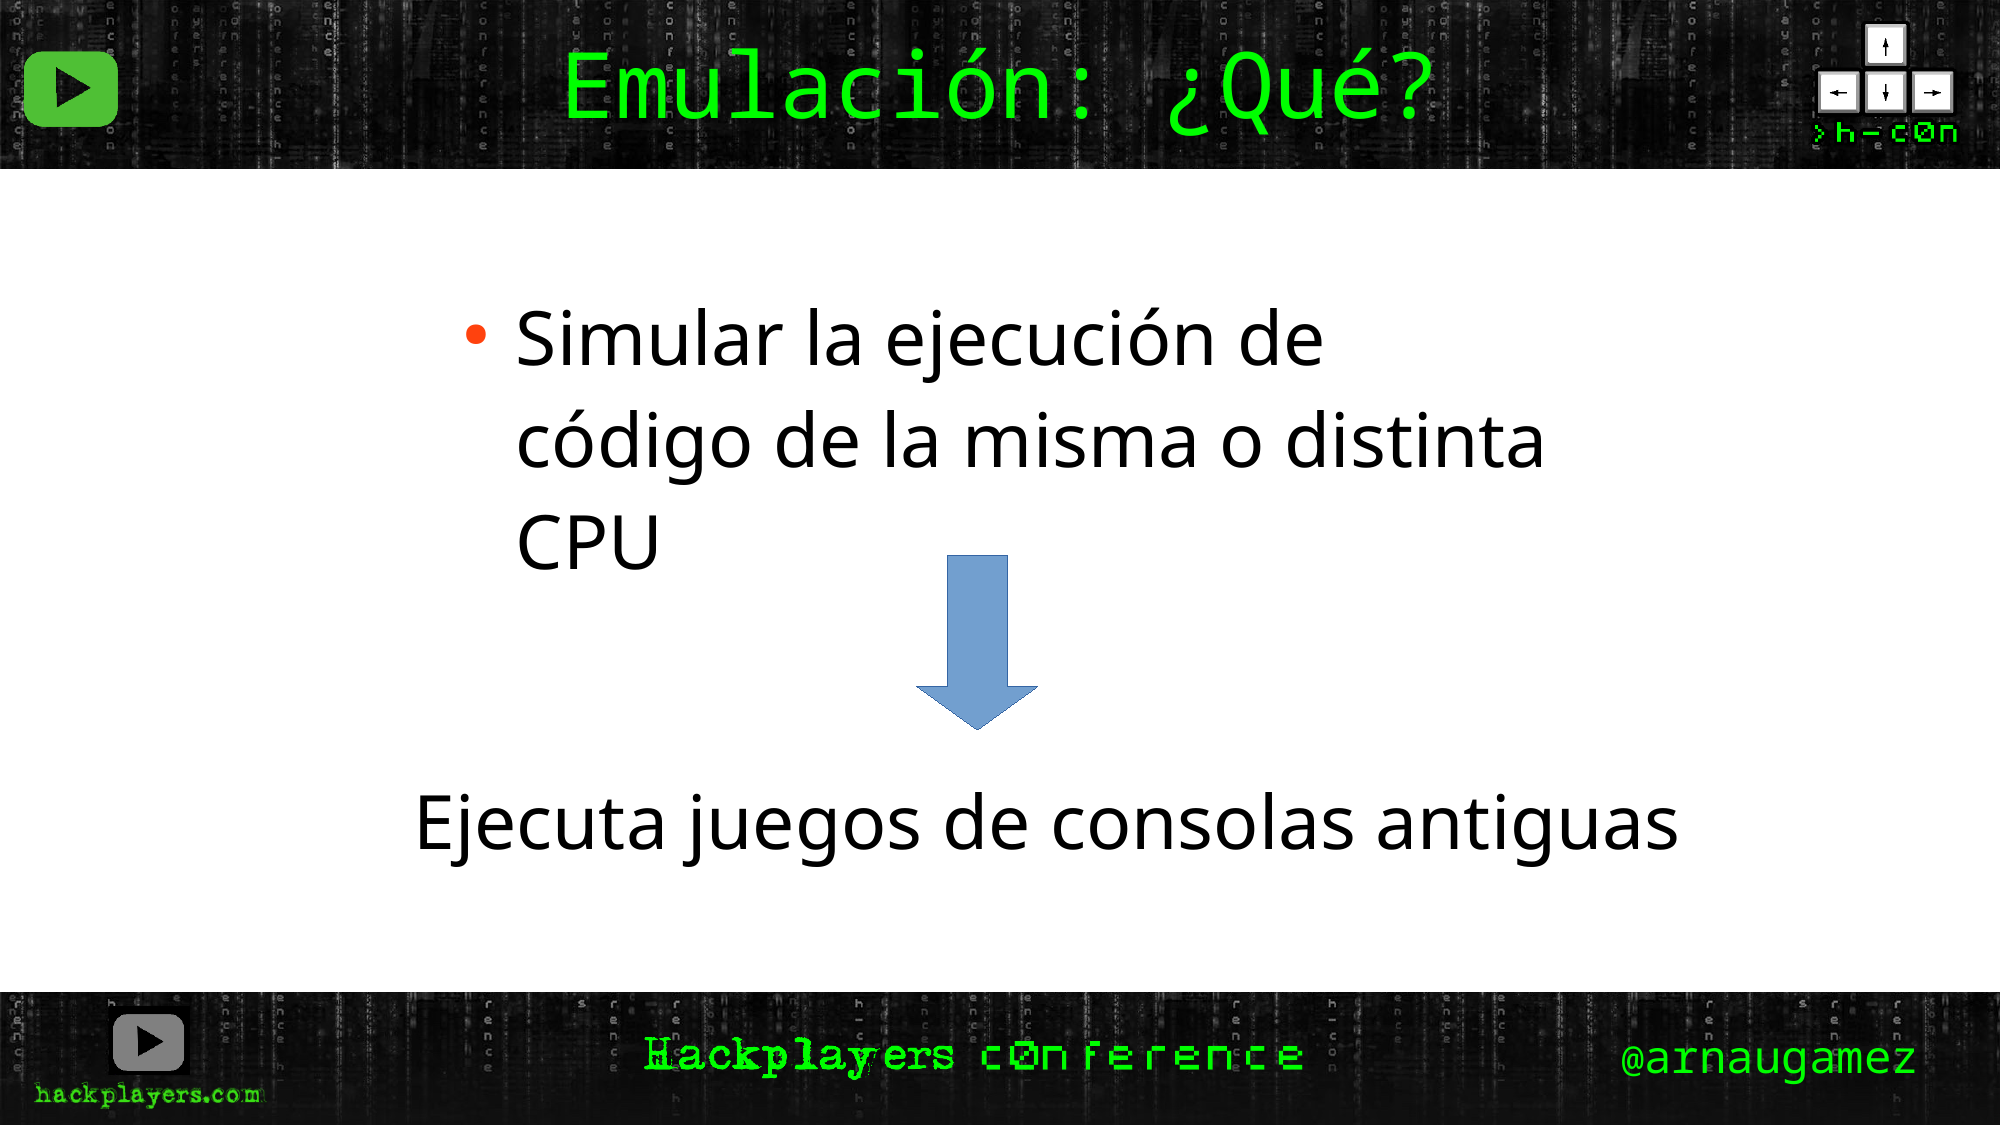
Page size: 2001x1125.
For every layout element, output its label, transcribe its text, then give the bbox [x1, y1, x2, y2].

text_box Ejecuta juegos de consolas antiguas [398, 762, 1602, 886]
picture [0, 0, 2000, 169]
title Emulación: ¿Qué? [256, 0, 1745, 166]
list Simular la ejecución de código de la misma o distinta CPU [444, 284, 1555, 498]
text_box [916, 555, 1038, 730]
picture [0, 992, 2000, 1125]
